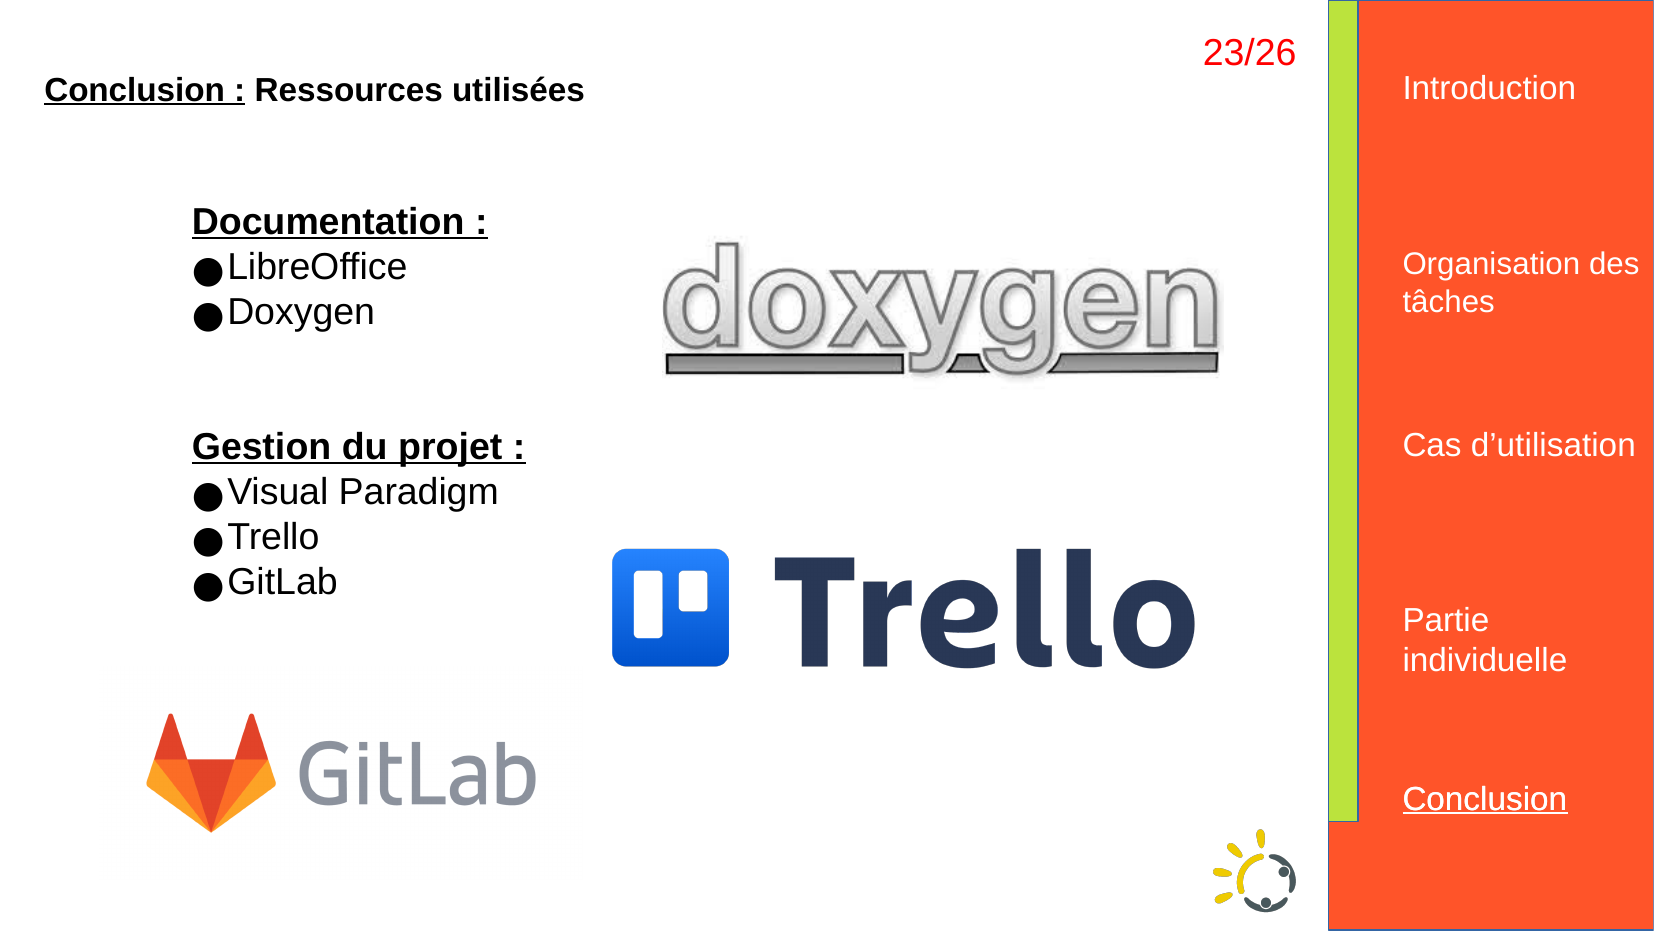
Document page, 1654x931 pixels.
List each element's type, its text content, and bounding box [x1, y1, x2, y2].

picture [99, 666, 583, 881]
text_box Conclusion [1387, 769, 1654, 857]
picture [1210, 826, 1300, 916]
picture [611, 525, 1195, 693]
text_box Conclusion : Ressources utilisées [29, 53, 690, 124]
text_box Documentation : LibreOffice Doxygen Gestion du projet : Visual Paradigm Trello GitLab [177, 190, 541, 625]
picture [662, 225, 1224, 392]
text_box [1328, 0, 1359, 822]
